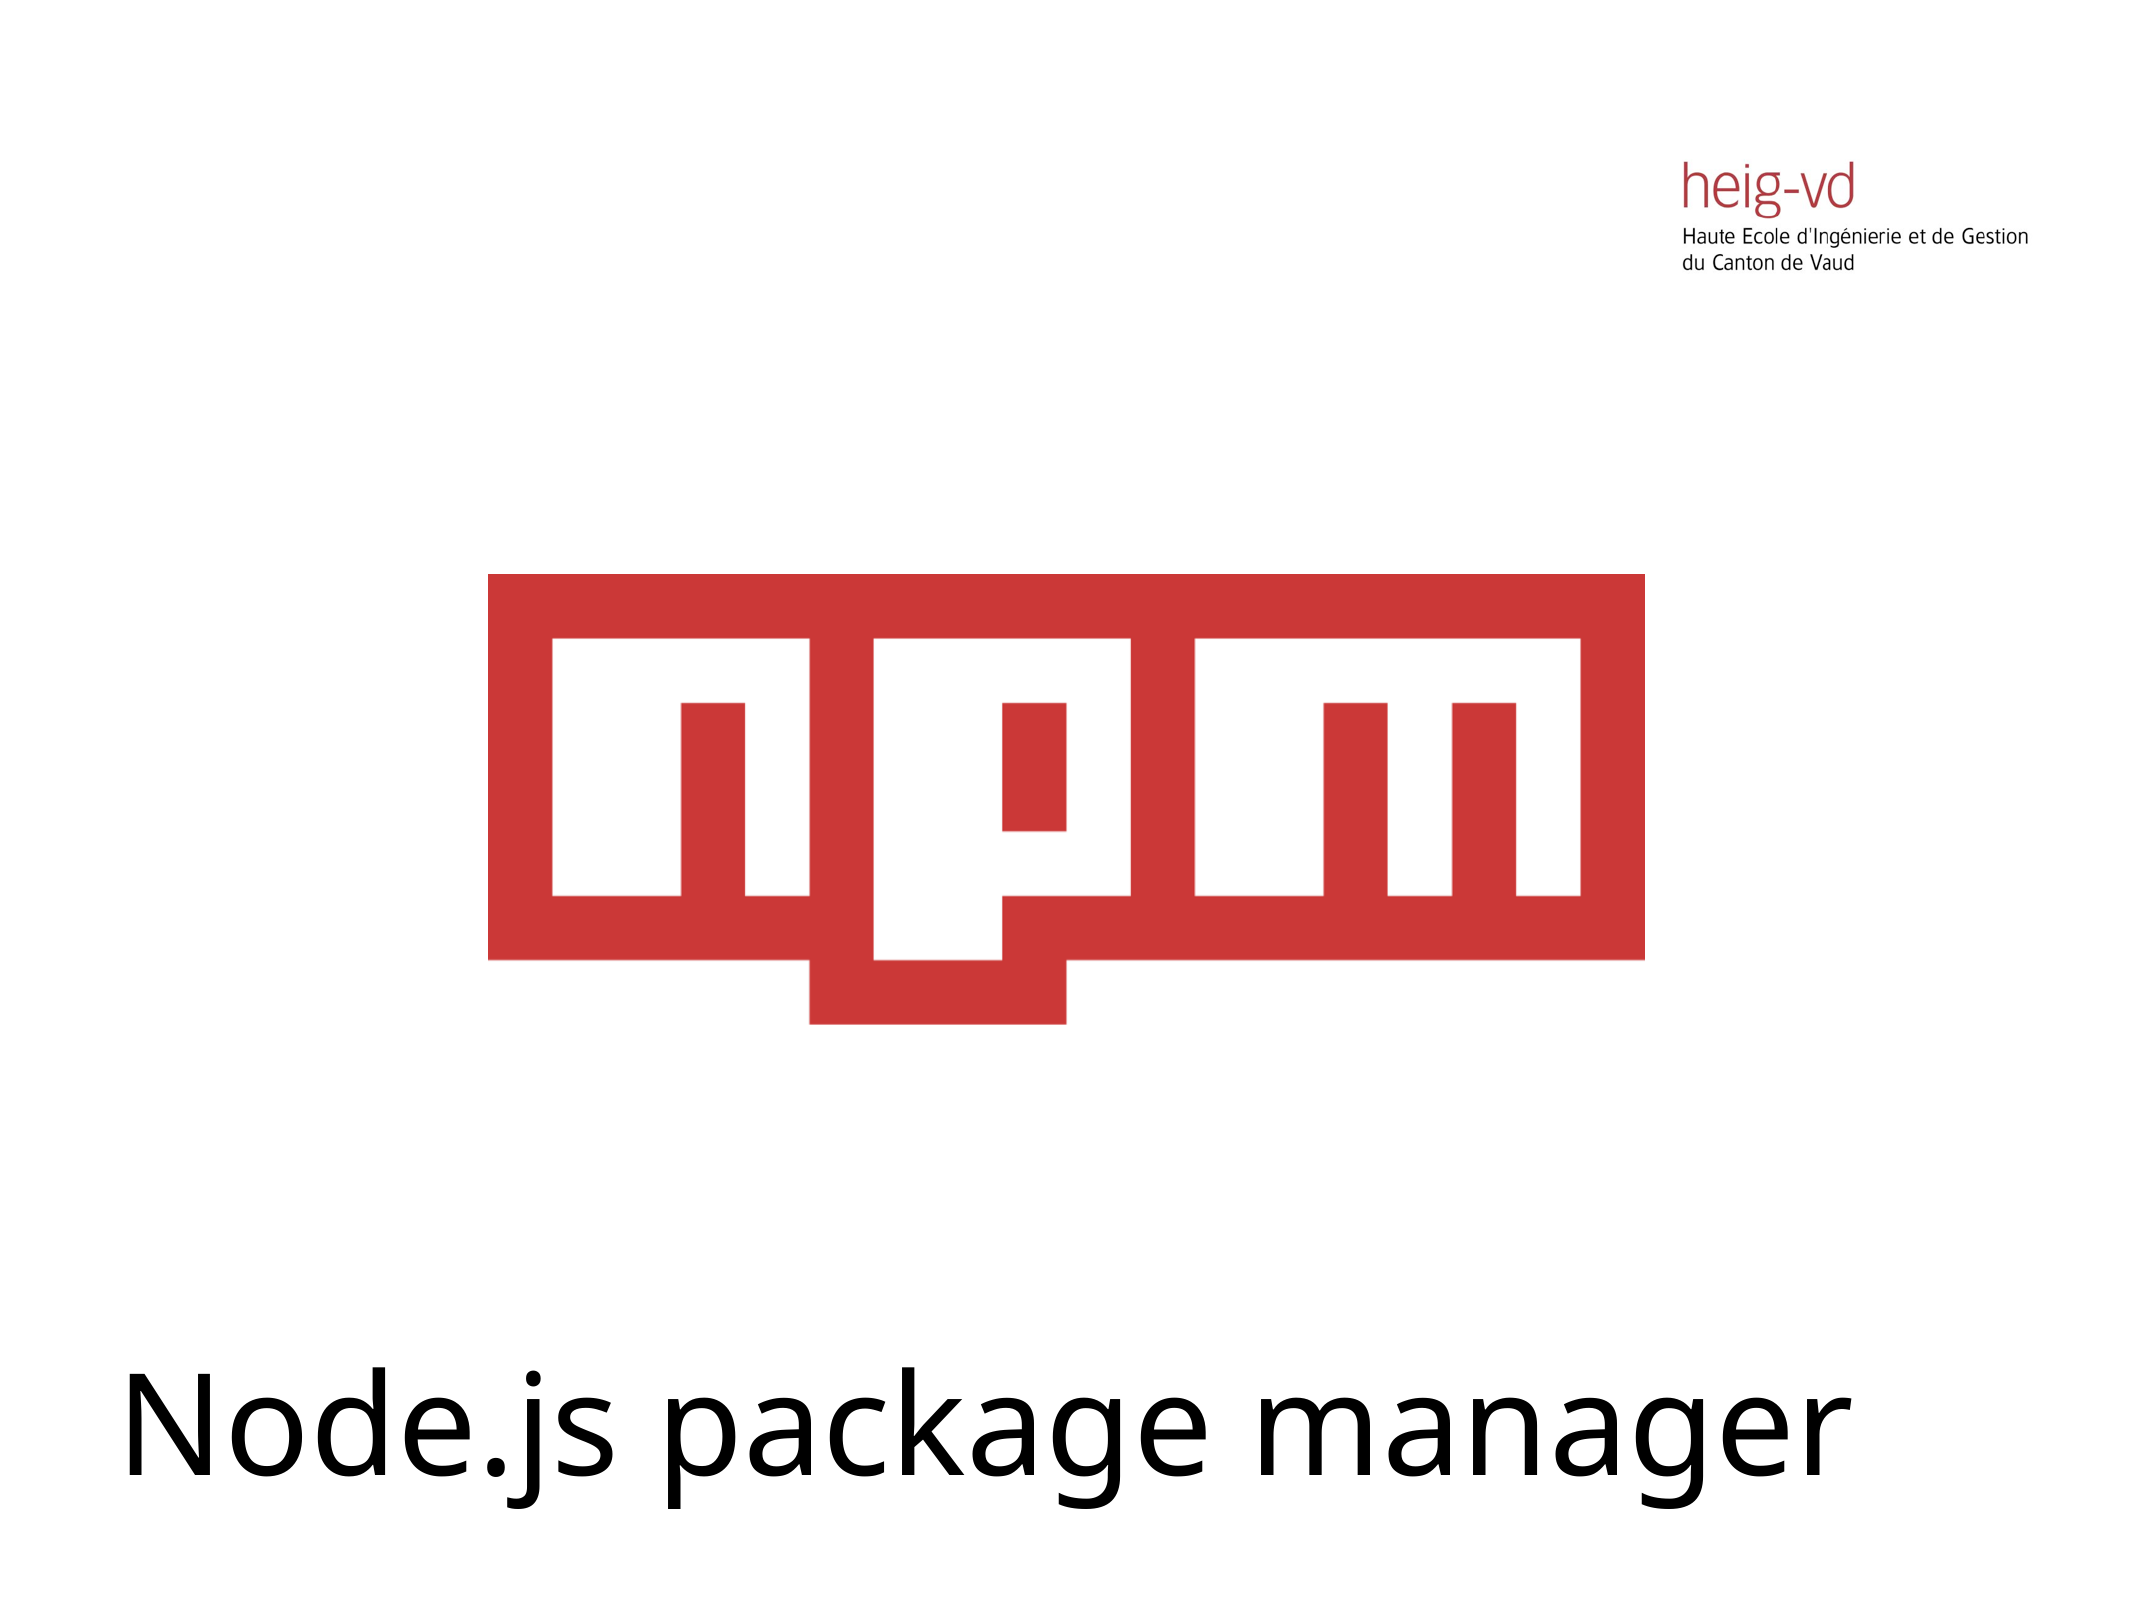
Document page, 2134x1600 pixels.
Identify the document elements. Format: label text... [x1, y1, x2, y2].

text_box Node.js package manager [108, 1325, 2050, 1513]
picture [1672, 149, 2036, 284]
picture [488, 574, 1645, 1025]
